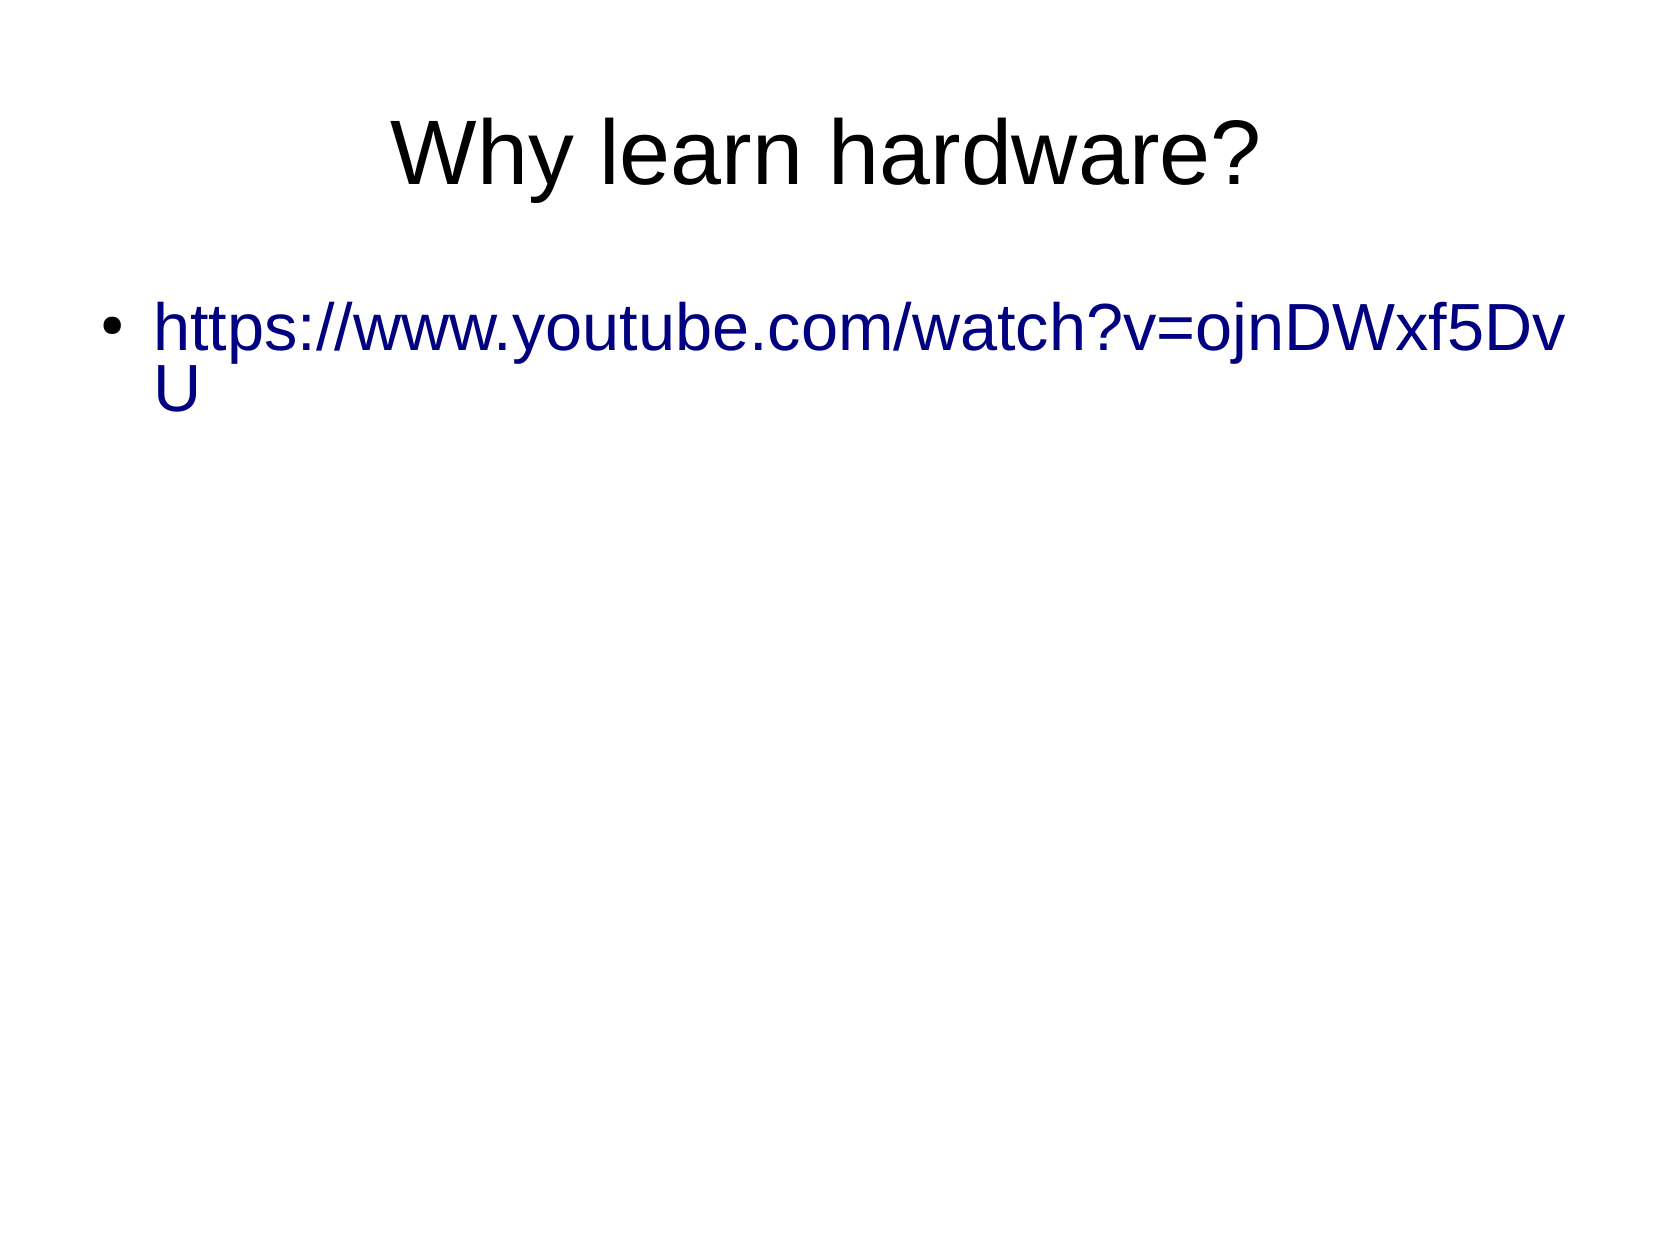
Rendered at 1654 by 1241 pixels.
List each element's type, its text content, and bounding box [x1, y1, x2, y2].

title Why learn hardware? [82, 49, 1571, 257]
list https://www.youtube.com/watch?v=ojnDWxf5DvU [82, 290, 1571, 1010]
